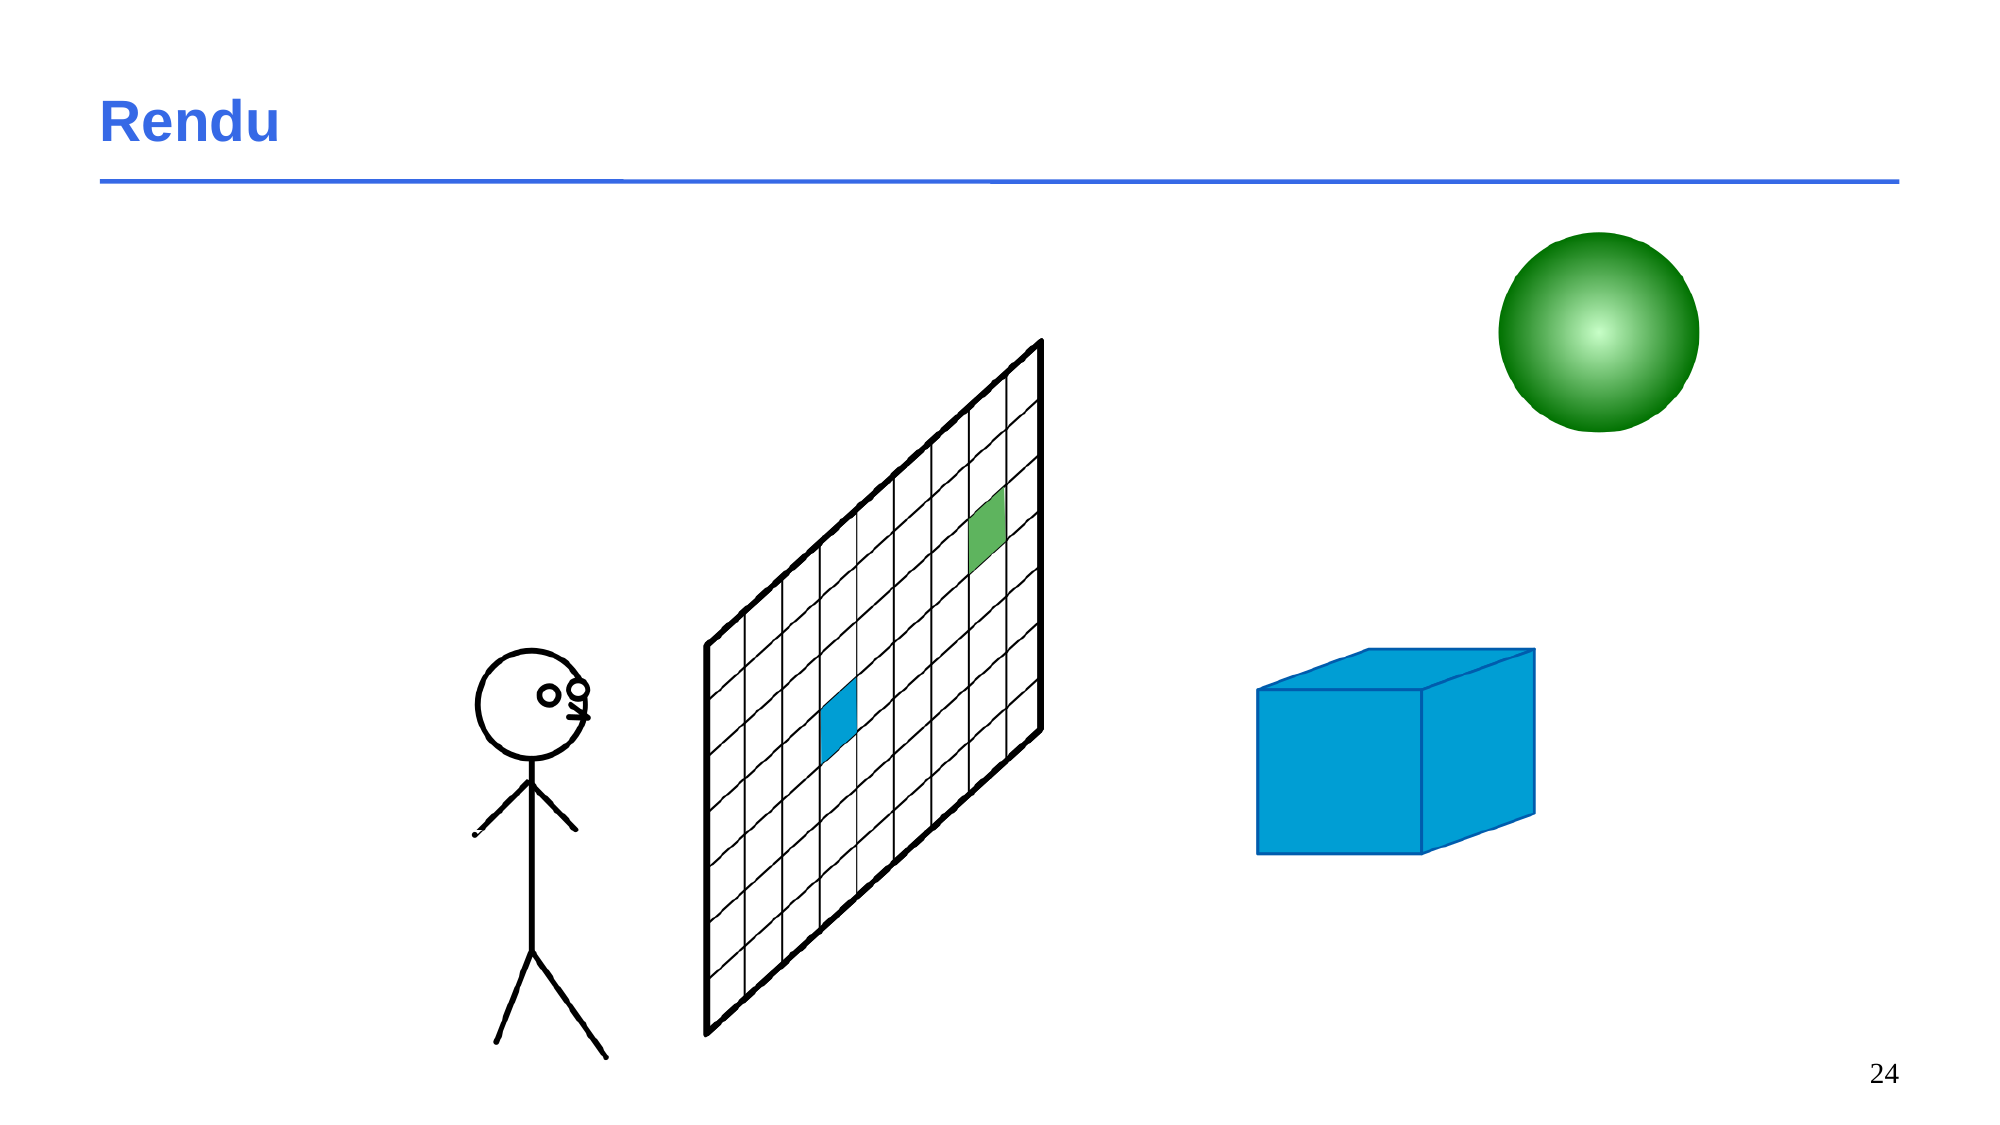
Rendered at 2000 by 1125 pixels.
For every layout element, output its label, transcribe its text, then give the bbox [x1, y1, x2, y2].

title Rendu [99, 27, 1900, 215]
picture [300, 224, 1700, 1125]
